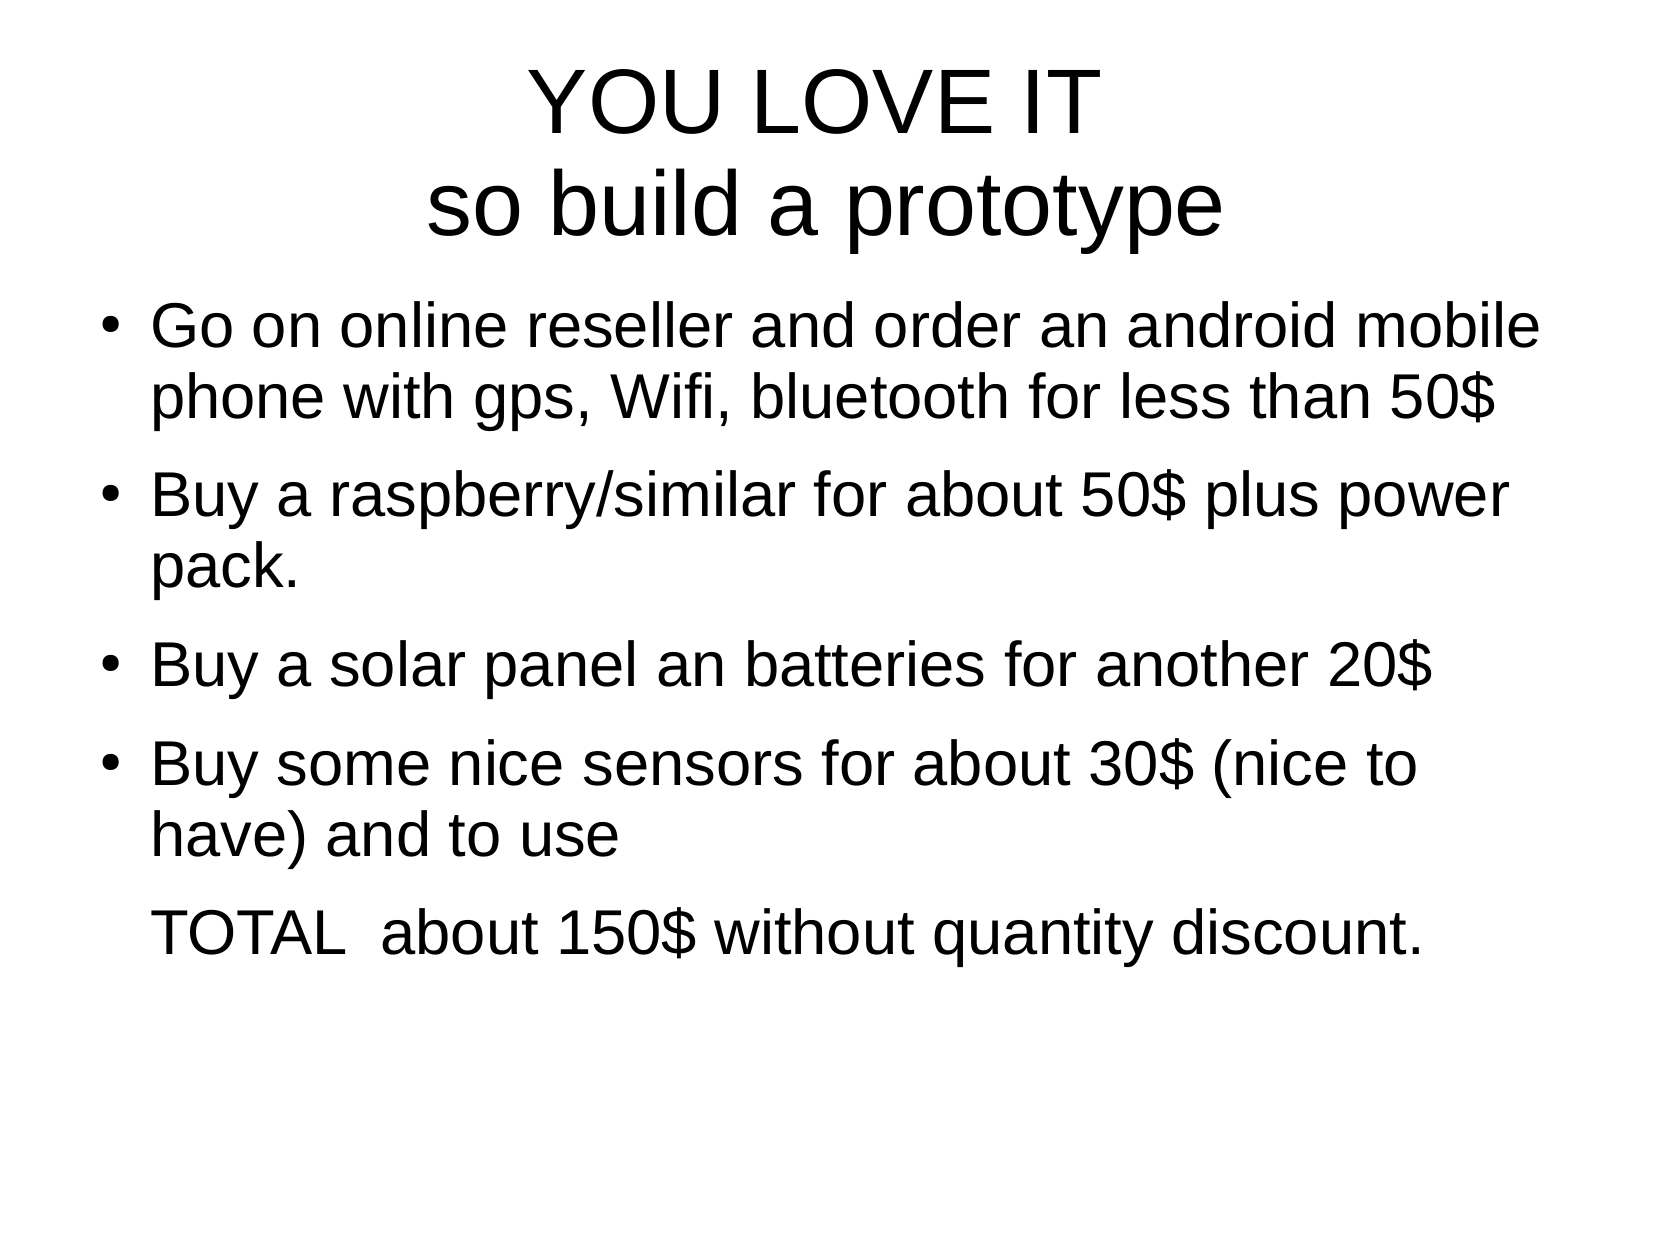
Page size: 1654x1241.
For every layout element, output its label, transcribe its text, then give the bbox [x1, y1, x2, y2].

list Go on online reseller and order an android mobile phone with gps, Wifi, bluetooth for less than 50$ Buy a raspberry/similar for about 50$ plus power pack. Buy a solar panel an batteries for another 20$ Buy some nice sensors for about 30$ (nice to have) and to use TOTAL about 150$ without quantity discount. [82, 290, 1571, 1010]
title YOU LOVE IT so build a prototype [82, 49, 1571, 257]
